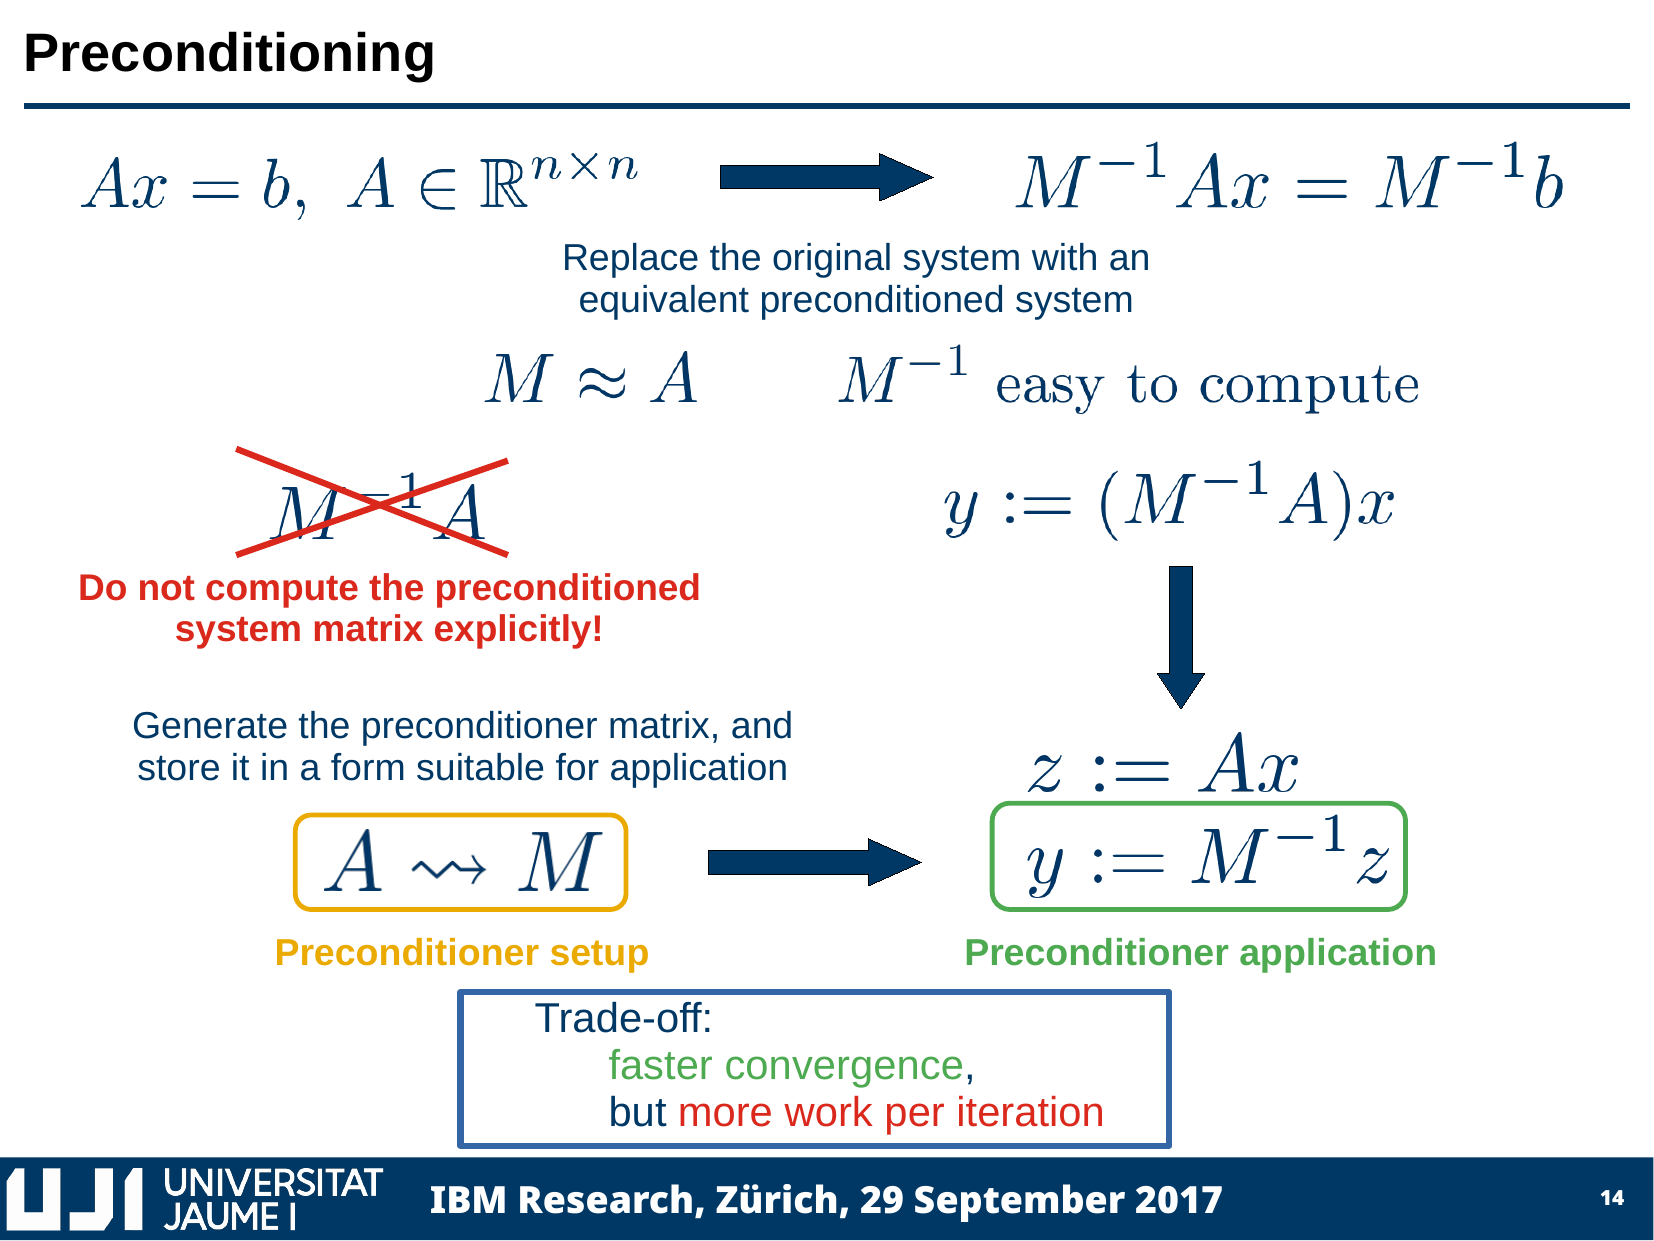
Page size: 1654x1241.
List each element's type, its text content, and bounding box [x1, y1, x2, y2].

text_box [1157, 566, 1205, 709]
picture [944, 460, 1394, 541]
picture [1027, 814, 1389, 898]
text_box Do not compute the preconditioned system matrix explicitly! [0, 566, 733, 650]
picture [307, 472, 462, 501]
picture [324, 829, 603, 891]
picture [0, 1158, 390, 1241]
picture [484, 351, 697, 402]
picture [81, 153, 638, 220]
list Replace the original system with an equivalent preconditioned system [437, 236, 1205, 343]
picture [1015, 141, 1563, 208]
text_box Generate the preconditioner matrix, and store it in a form suitable for application [117, 696, 838, 795]
text_box Trade-off: faster convergence, but more work per iteration [460, 992, 1170, 1146]
picture [838, 344, 1418, 414]
text_box [720, 153, 934, 201]
picture [391, 473, 485, 539]
title Preconditioning [23, 0, 1630, 107]
text_box Preconditioner application [949, 923, 1453, 981]
text_box Preconditioner setup [259, 923, 665, 981]
text_box [708, 838, 922, 886]
picture [1027, 732, 1298, 792]
picture [269, 472, 368, 539]
picture [295, 509, 455, 539]
